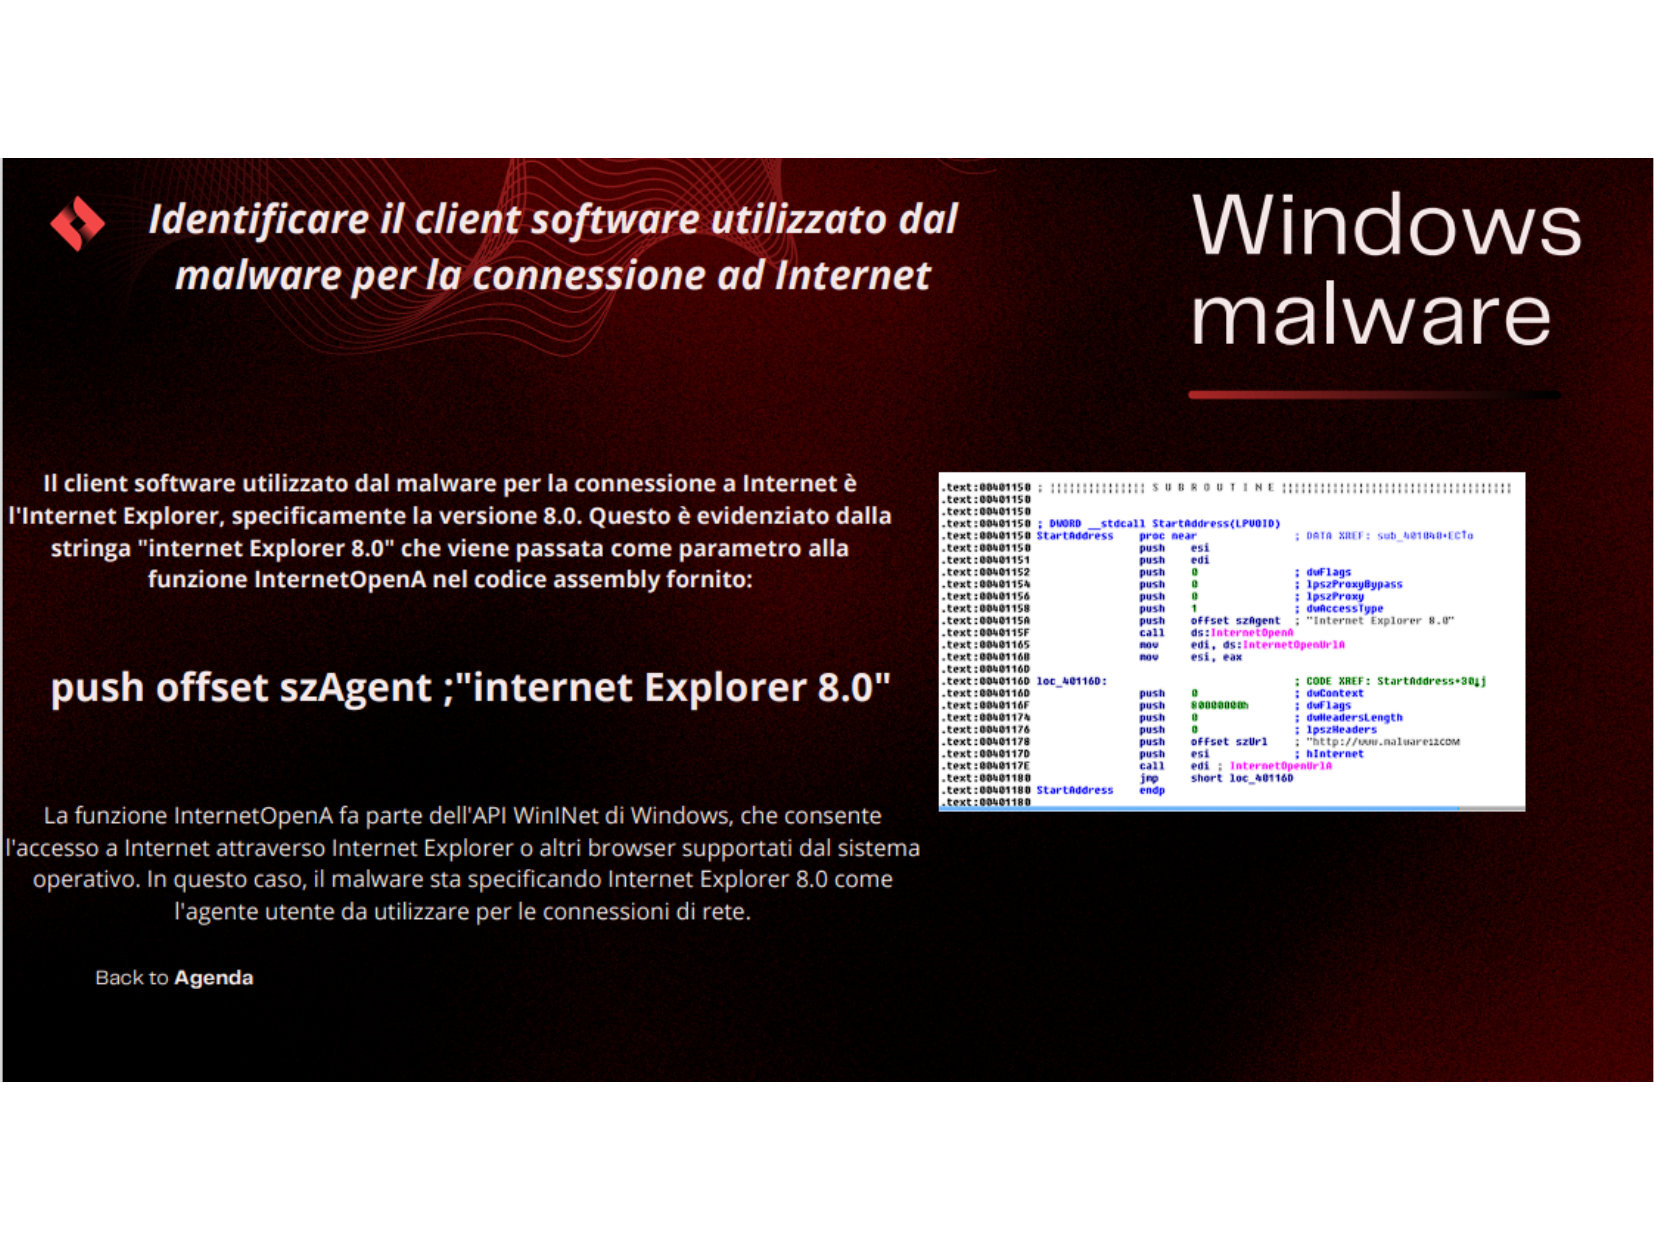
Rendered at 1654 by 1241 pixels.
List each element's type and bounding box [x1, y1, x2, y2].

picture [0, 158, 1654, 1082]
